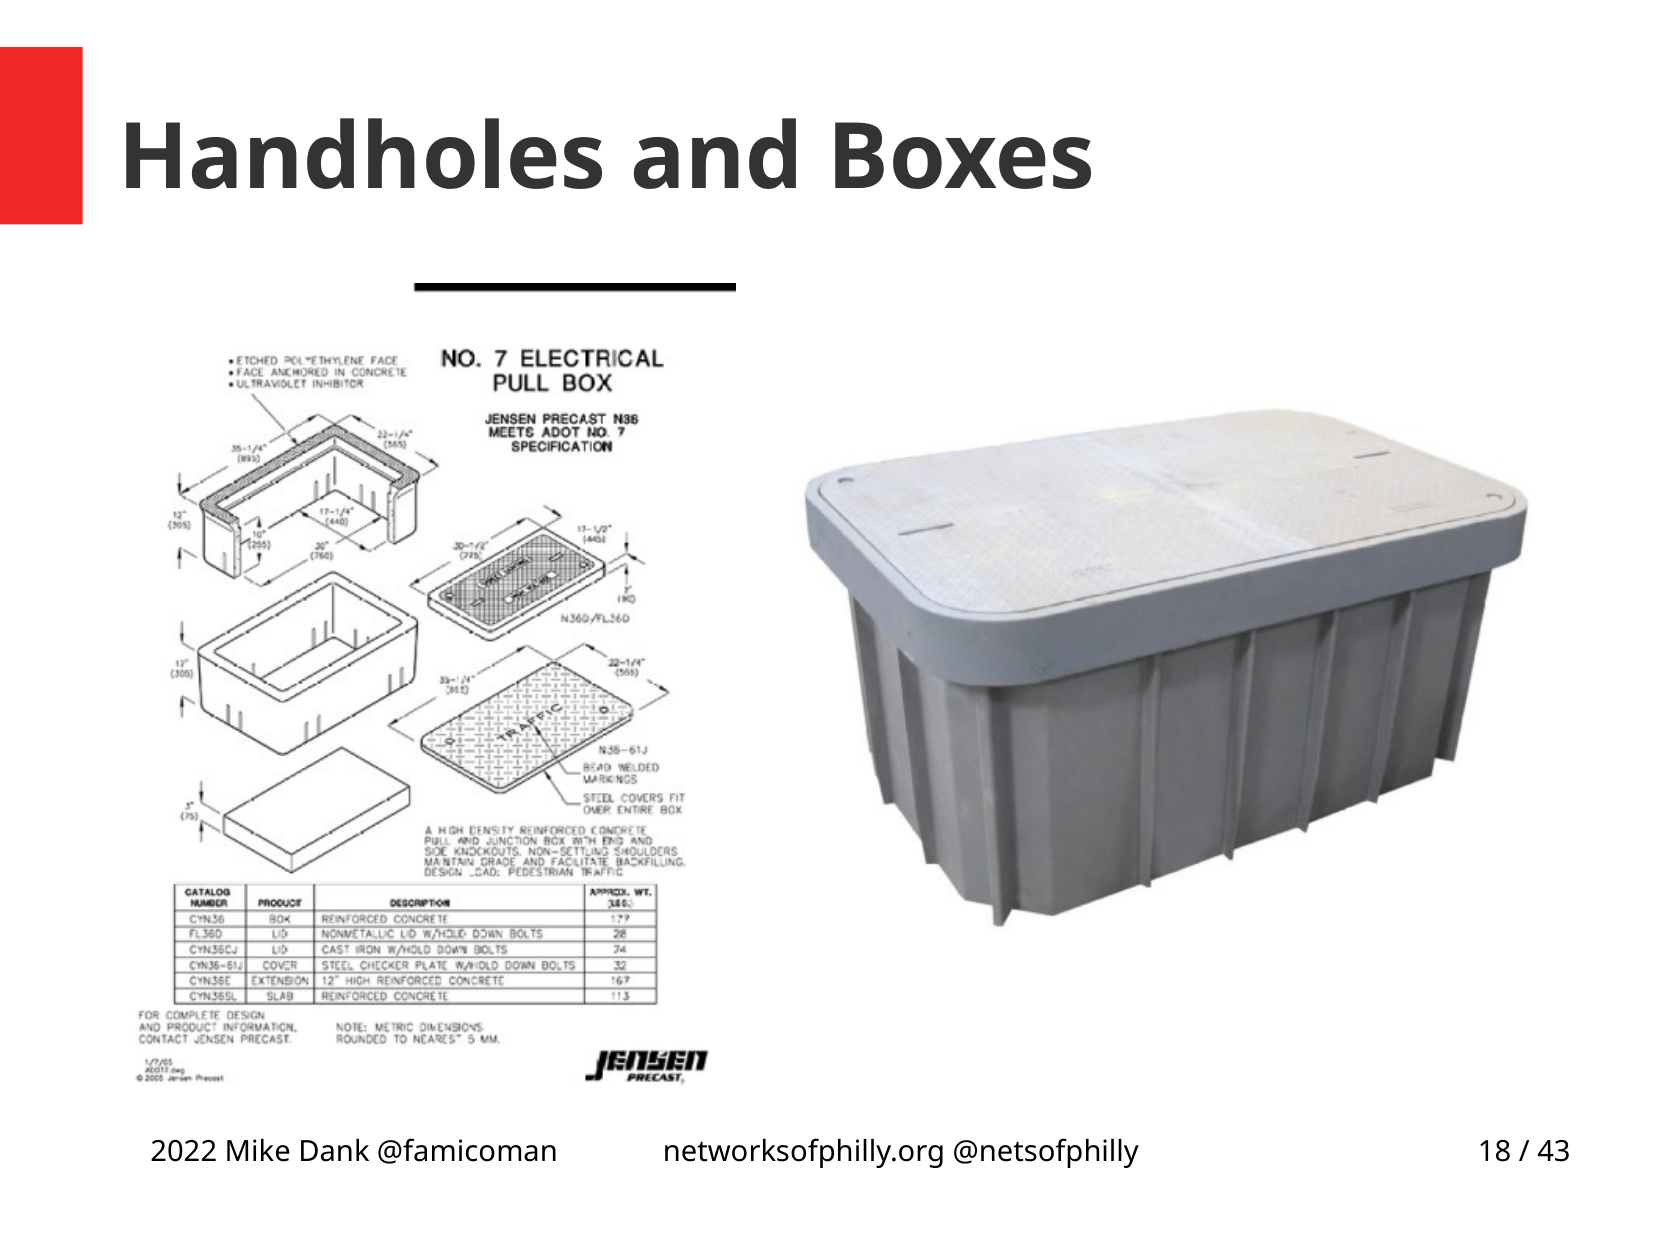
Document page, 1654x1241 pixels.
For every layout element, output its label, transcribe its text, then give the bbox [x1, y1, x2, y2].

picture [798, 404, 1531, 931]
picture [135, 283, 736, 1085]
title Handholes and Boxes [118, 49, 1571, 257]
